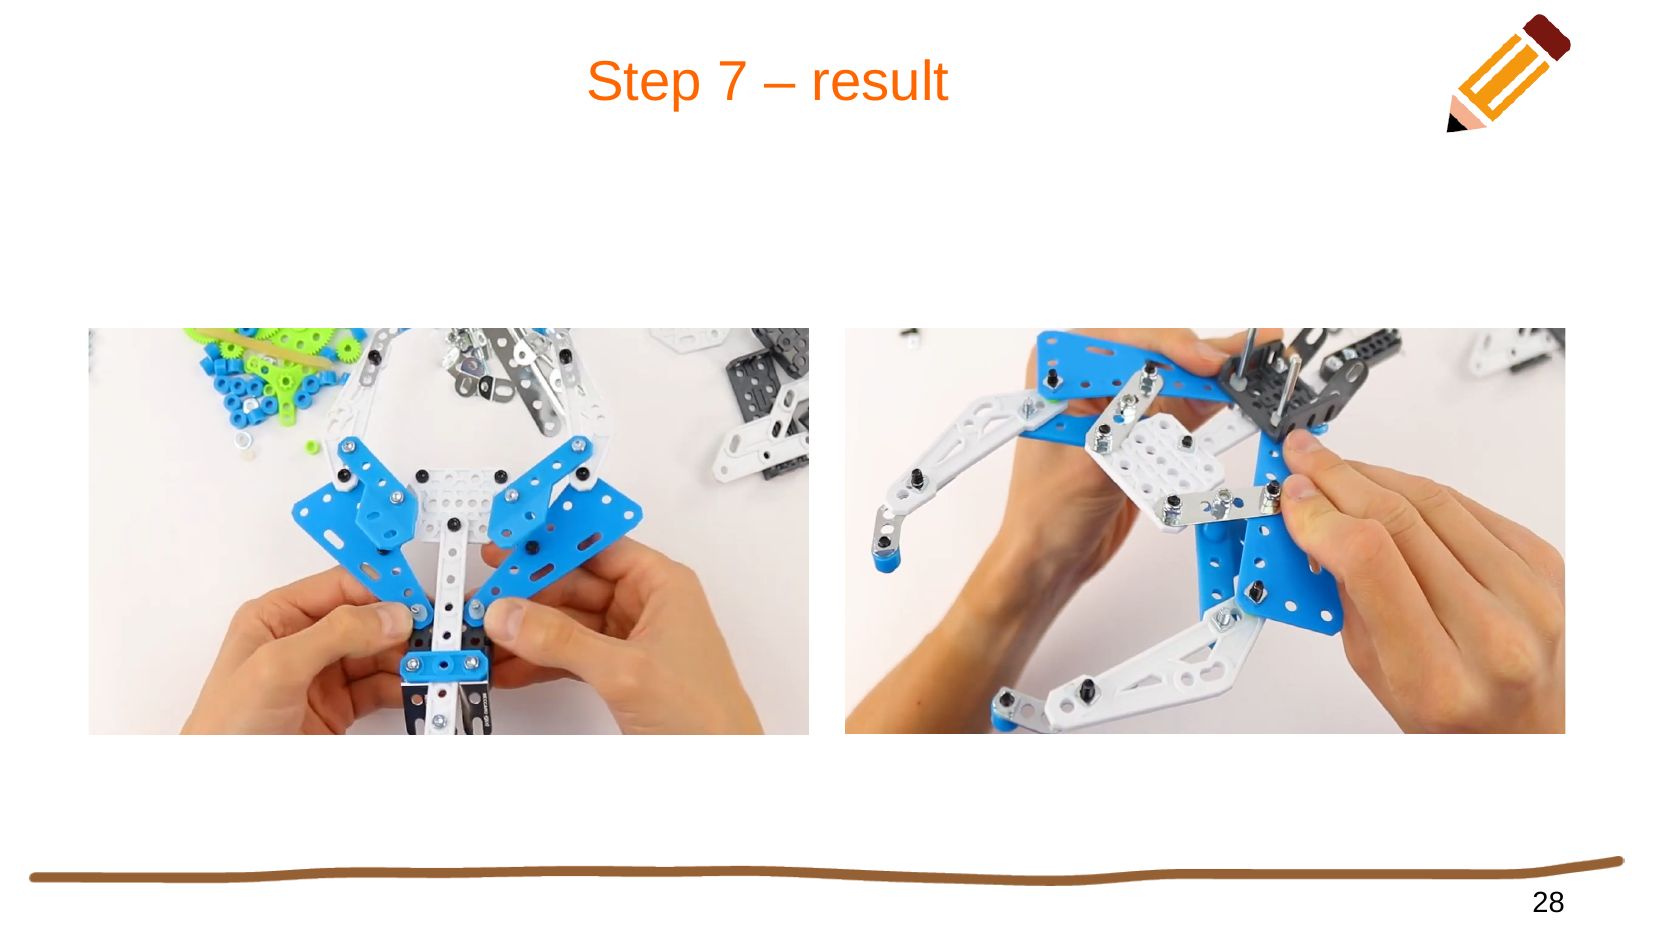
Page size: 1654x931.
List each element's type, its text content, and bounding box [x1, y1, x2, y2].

picture [845, 328, 1566, 735]
picture [1446, 14, 1571, 133]
picture [88, 328, 809, 735]
title Step 7 – result [88, 29, 1447, 133]
picture [29, 856, 1625, 886]
